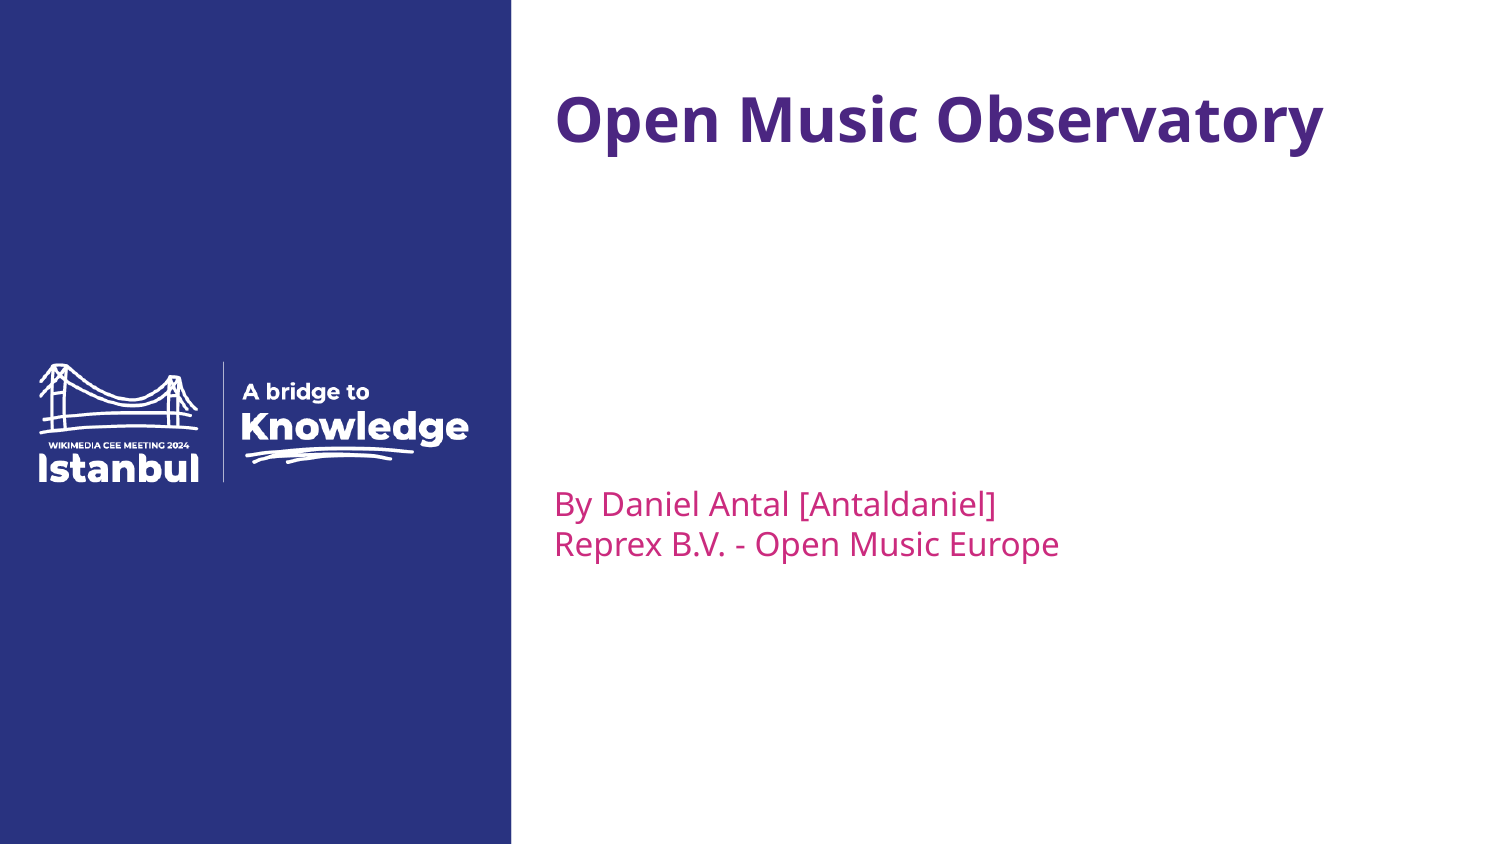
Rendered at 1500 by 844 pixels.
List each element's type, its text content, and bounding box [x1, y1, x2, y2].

picture [0, 0, 1500, 844]
text_box Open Music Observatory [539, 65, 1454, 171]
text_box By Daniel Antal [Antaldaniel] Reprex B.V. - Open Music Europe [539, 467, 1236, 578]
